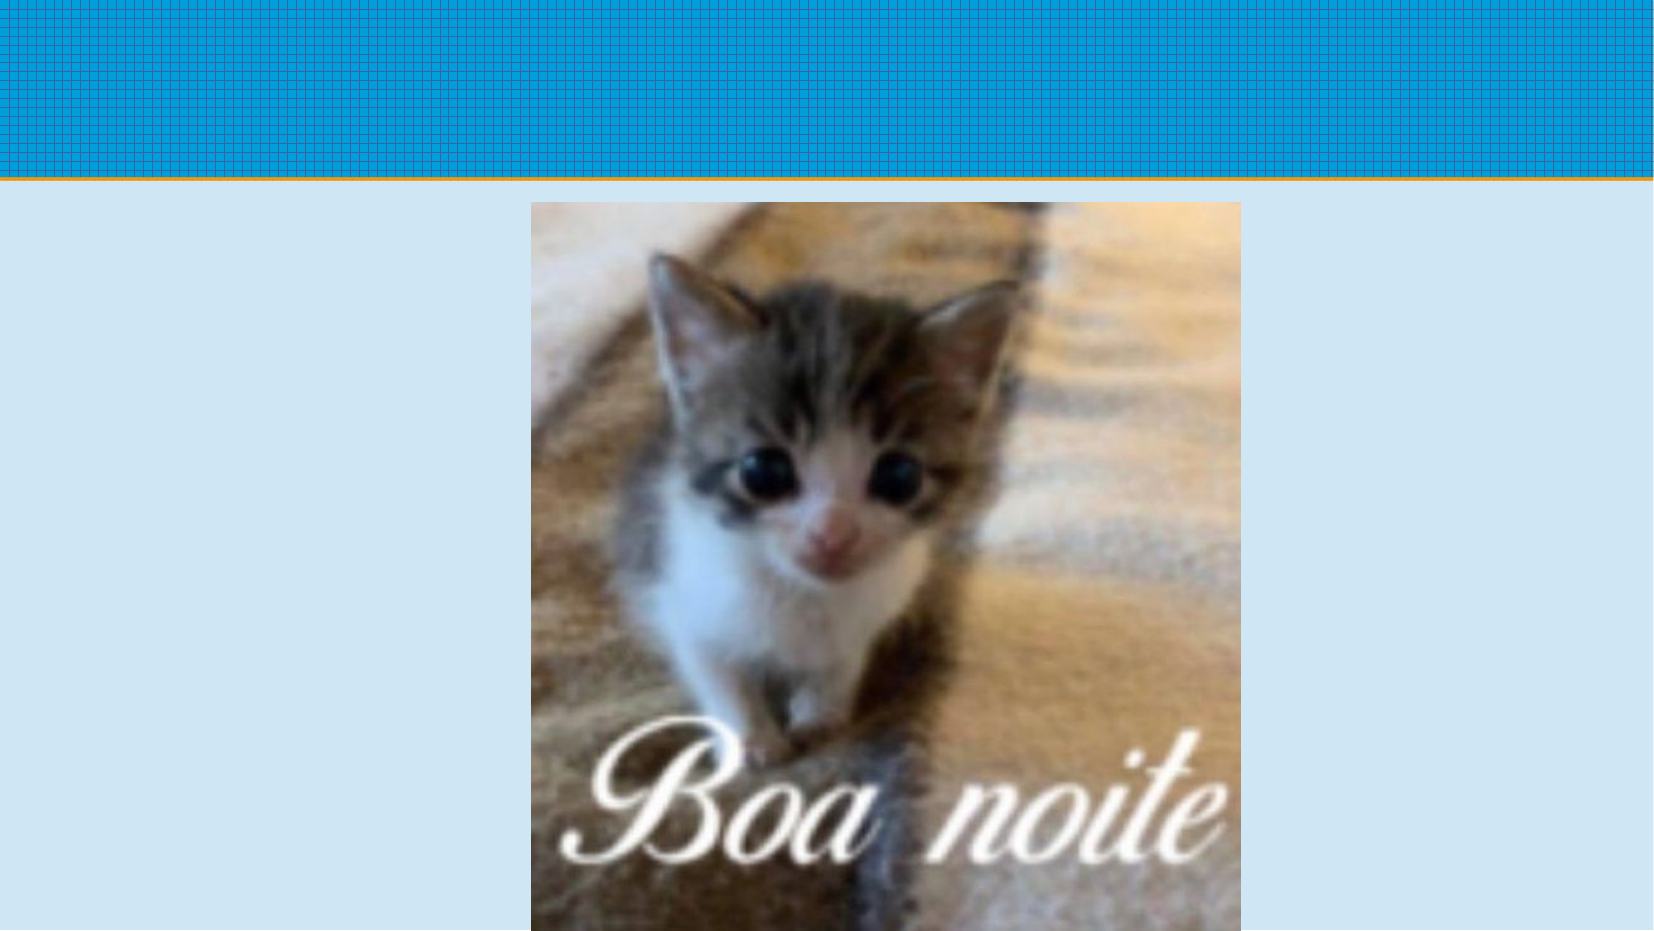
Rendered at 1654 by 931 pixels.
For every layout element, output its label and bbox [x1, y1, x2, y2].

picture [531, 202, 1241, 931]
